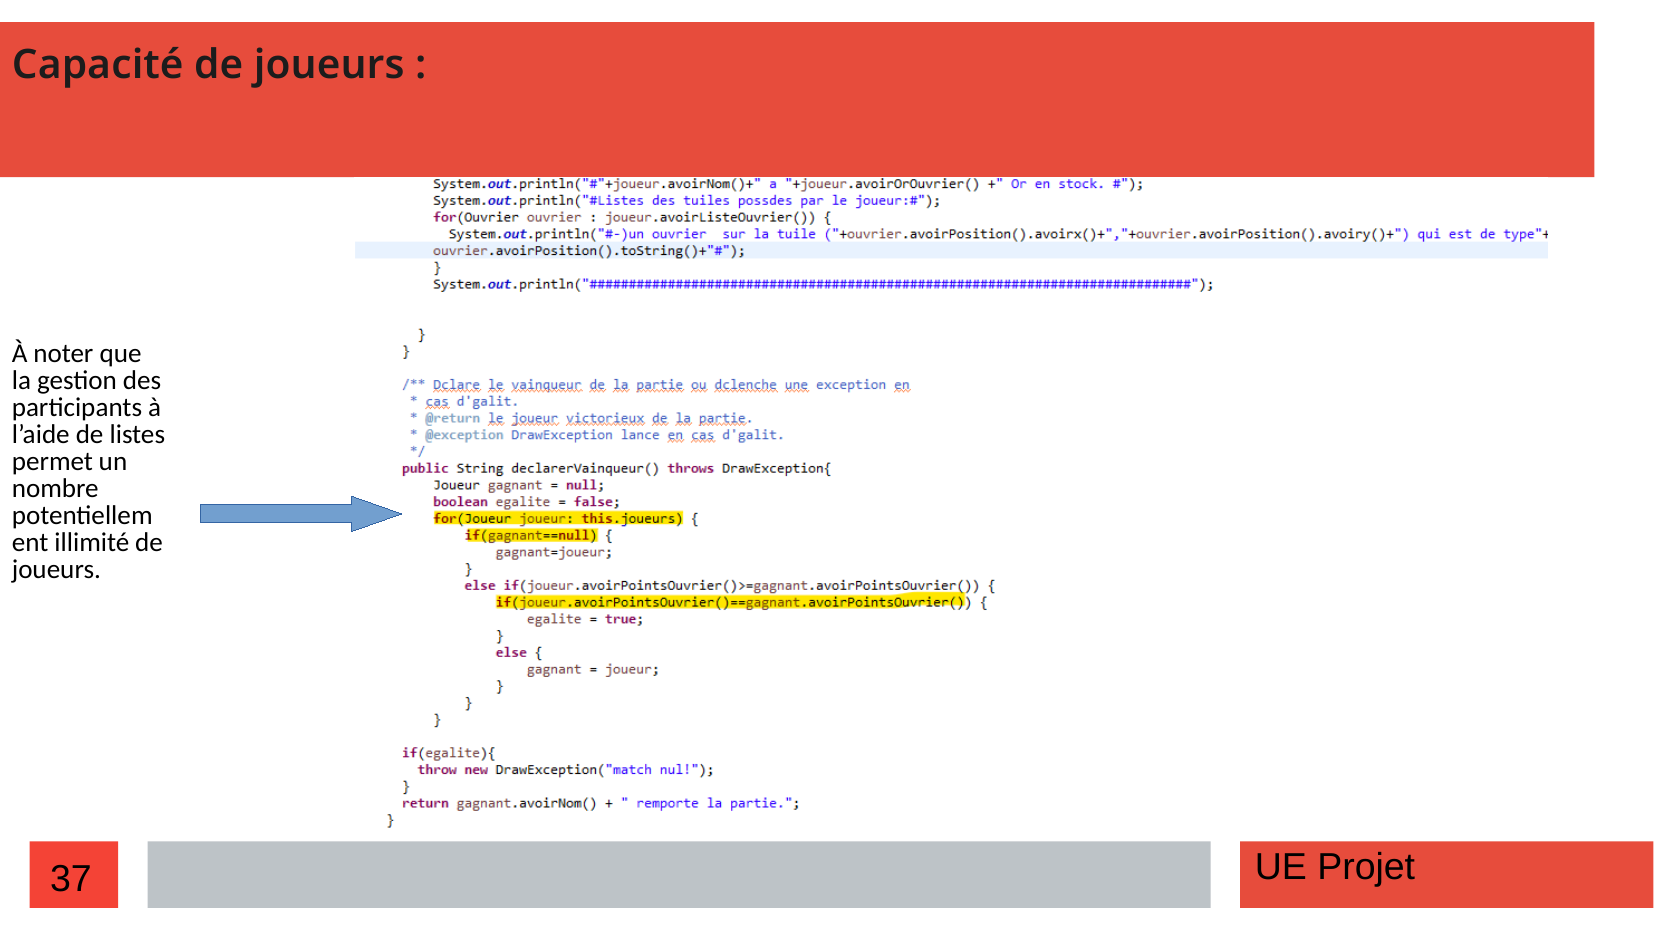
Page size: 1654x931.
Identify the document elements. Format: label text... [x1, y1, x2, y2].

text_box [200, 496, 402, 532]
list À noter que la gestion des participants à l’aide de listes permet un nombre potentiellement illimité de joueurs. [11, 342, 166, 839]
list Capacité de joueurs : [11, 35, 739, 293]
picture [354, 177, 1548, 831]
text_box UE Projet [1240, 838, 1501, 896]
text_box 37 [35, 850, 119, 908]
